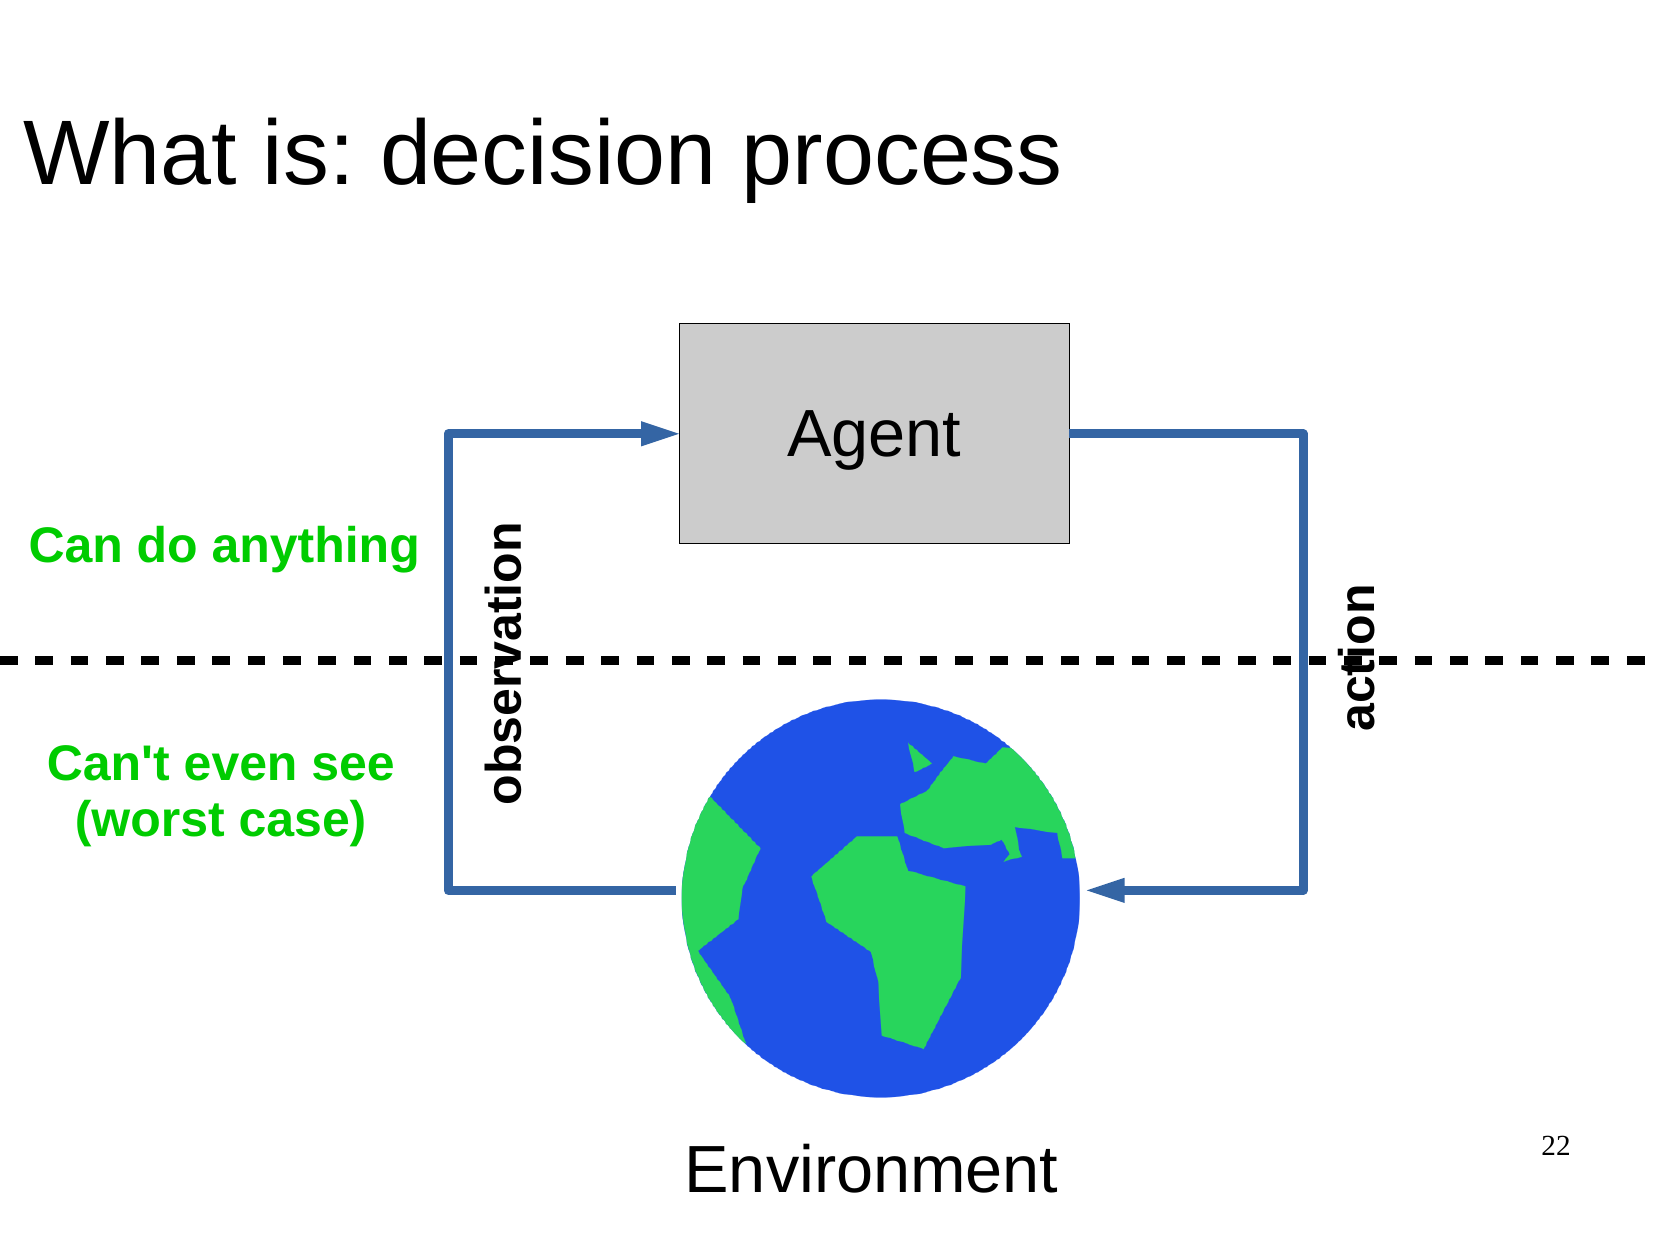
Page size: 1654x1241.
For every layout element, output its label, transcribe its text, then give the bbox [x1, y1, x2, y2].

text_box Agent [679, 323, 1070, 544]
title What is: decision process [23, 49, 1512, 257]
text_box Can't even see (worst case) [0, 728, 522, 856]
picture [555, 654, 1206, 1142]
text_box Environment [600, 1124, 1143, 1214]
text_box action [1321, 569, 1393, 747]
text_box observation [468, 581, 540, 821]
text_box Can do anything [13, 509, 636, 581]
